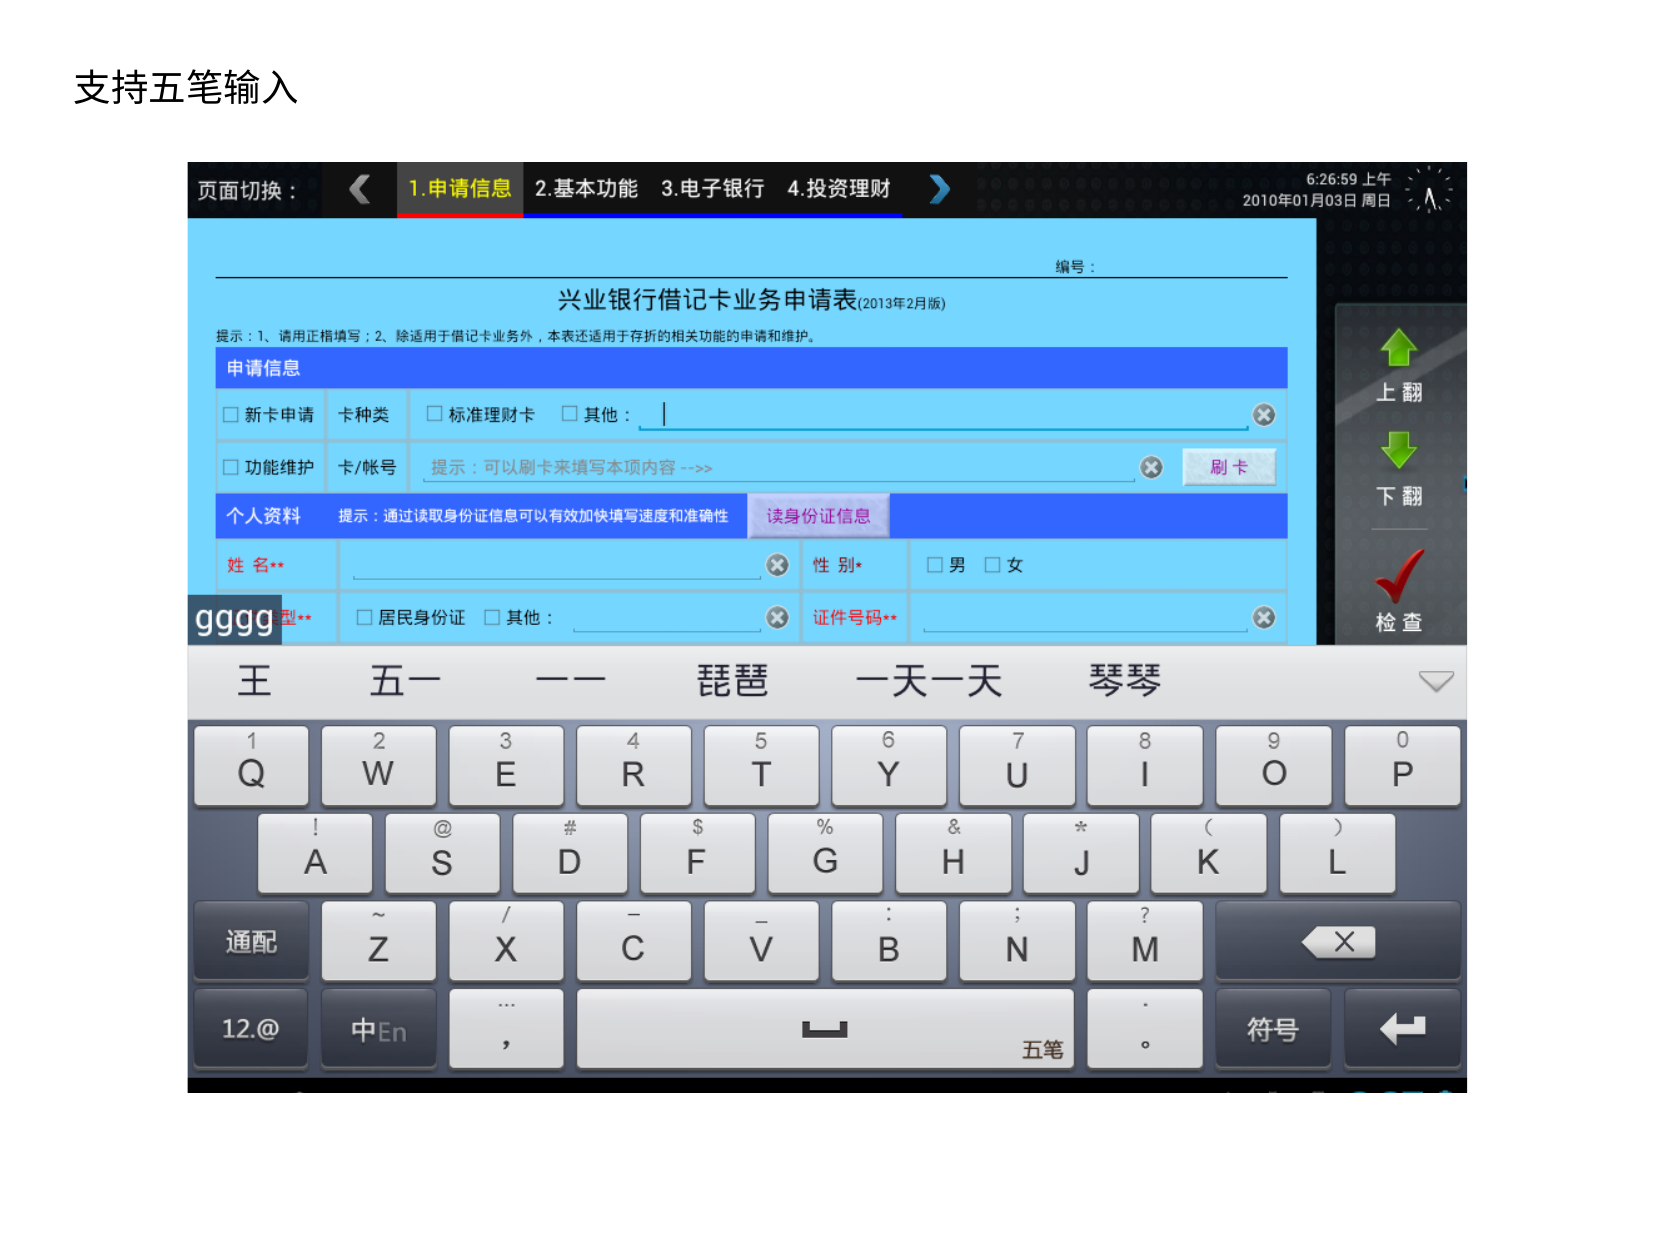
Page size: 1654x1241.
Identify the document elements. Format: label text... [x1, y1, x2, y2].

text_box 支持五笔输入 [59, 60, 314, 119]
picture [187, 162, 1468, 1093]
